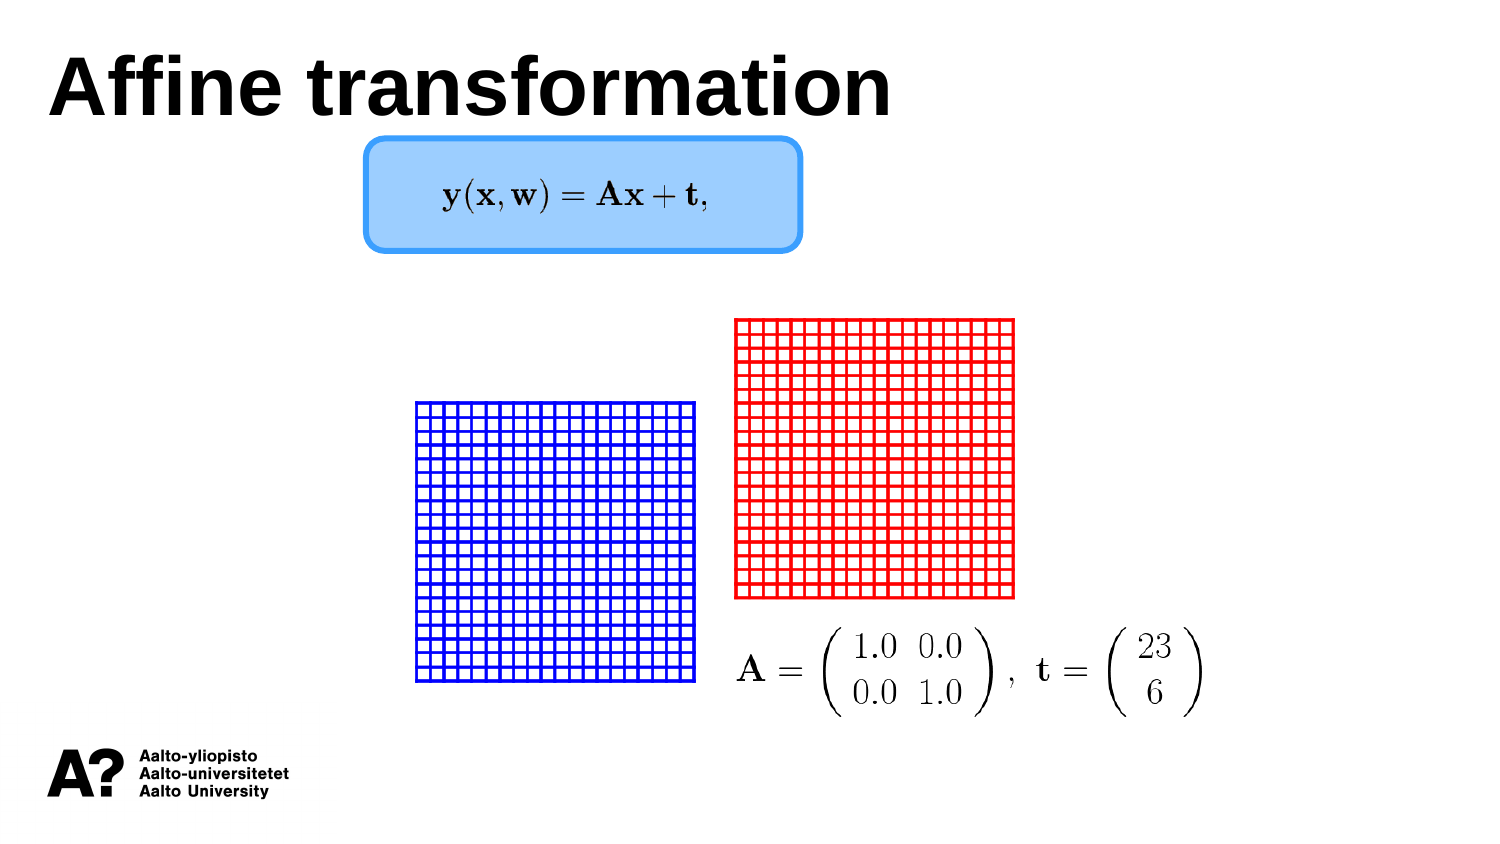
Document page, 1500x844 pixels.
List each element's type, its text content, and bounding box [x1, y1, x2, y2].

picture [0, 702, 337, 844]
list Affine transformation [47, 32, 1442, 197]
picture [387, 250, 1333, 834]
text_box [365, 138, 801, 251]
picture [436, 165, 706, 243]
